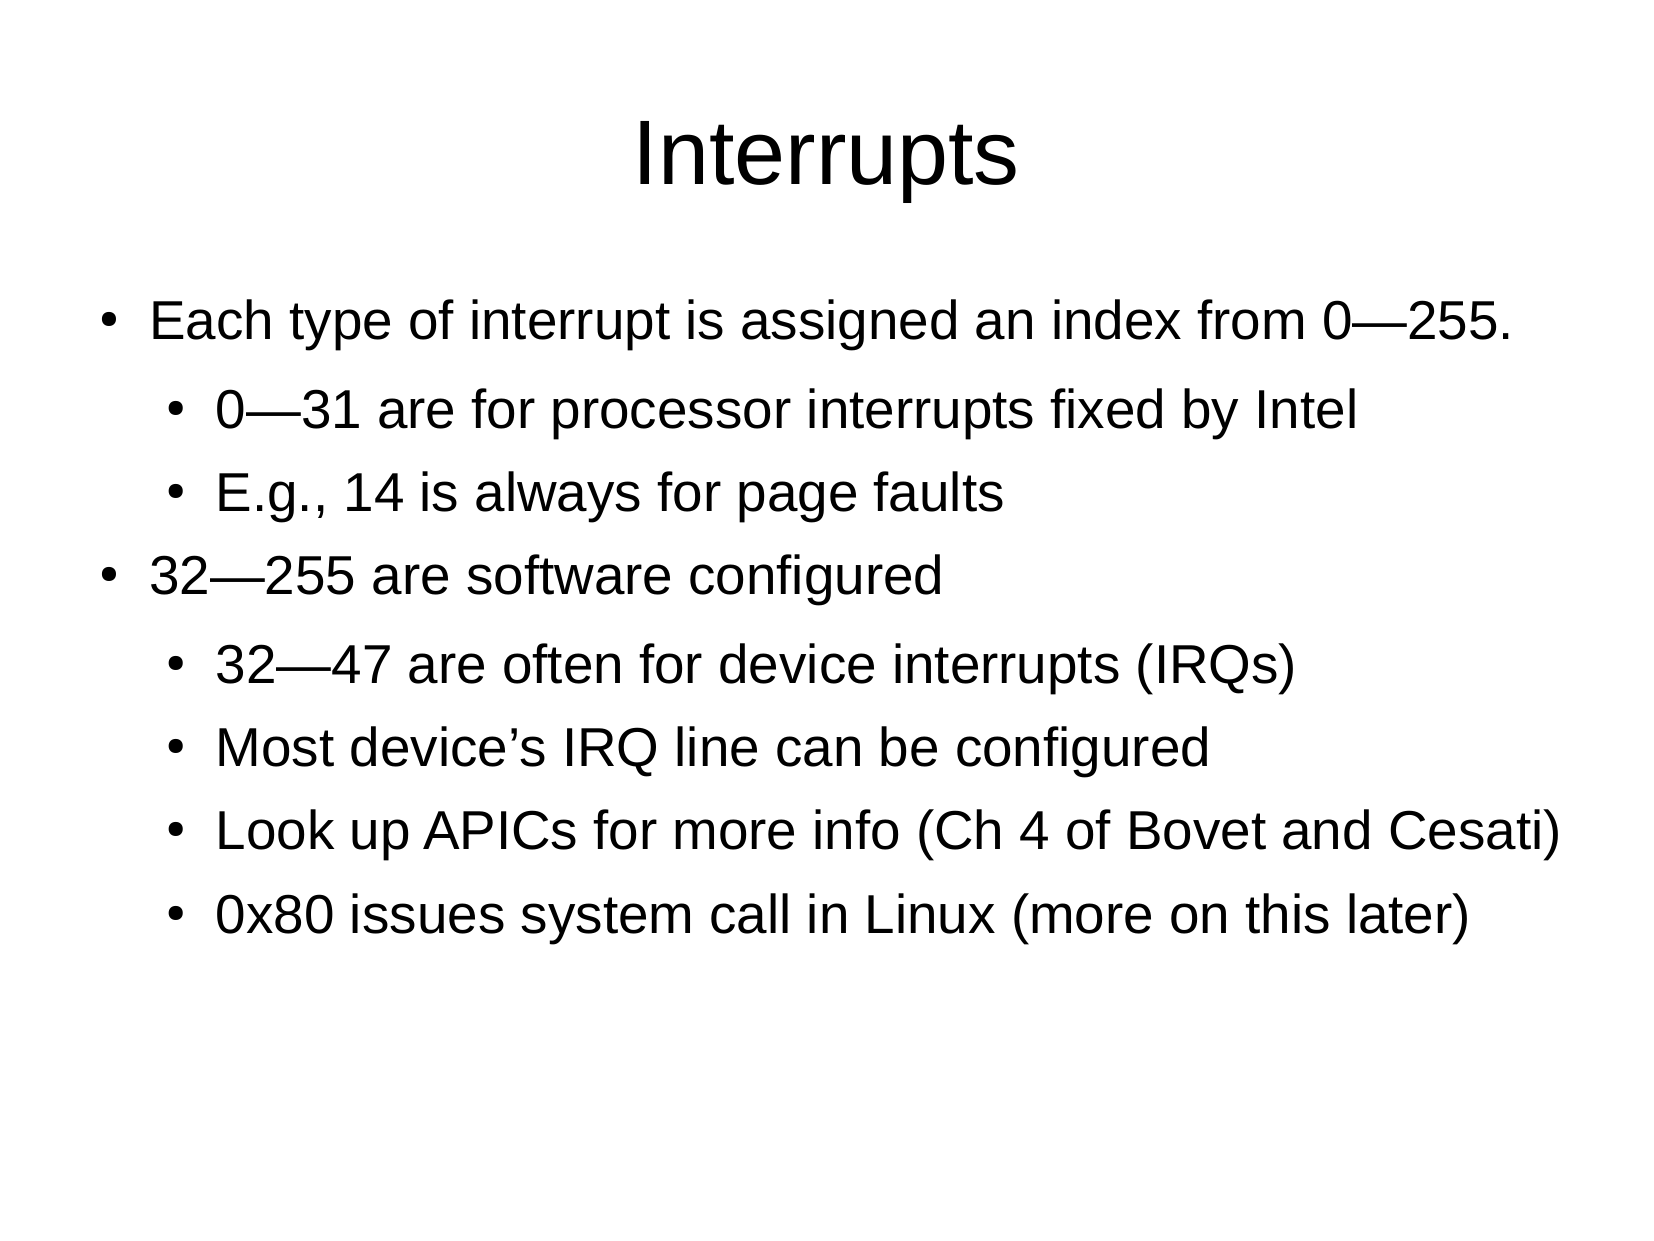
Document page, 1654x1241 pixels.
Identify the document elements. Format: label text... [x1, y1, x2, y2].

title Interrupts [82, 49, 1571, 257]
list Each type of interrupt is assigned an index from 0—255. 0—31 are for processor interrupts fixed by Intel E.g., 14 is always for page faults 32—255 are software configured 32—47 are often for device interrupts (IRQs) Most device’s IRQ line can be configured Look up APICs for more info (Ch 4 of Bovet and Cesati) 0x80 issues system call in Linux (more on this later) [82, 290, 1571, 1013]
